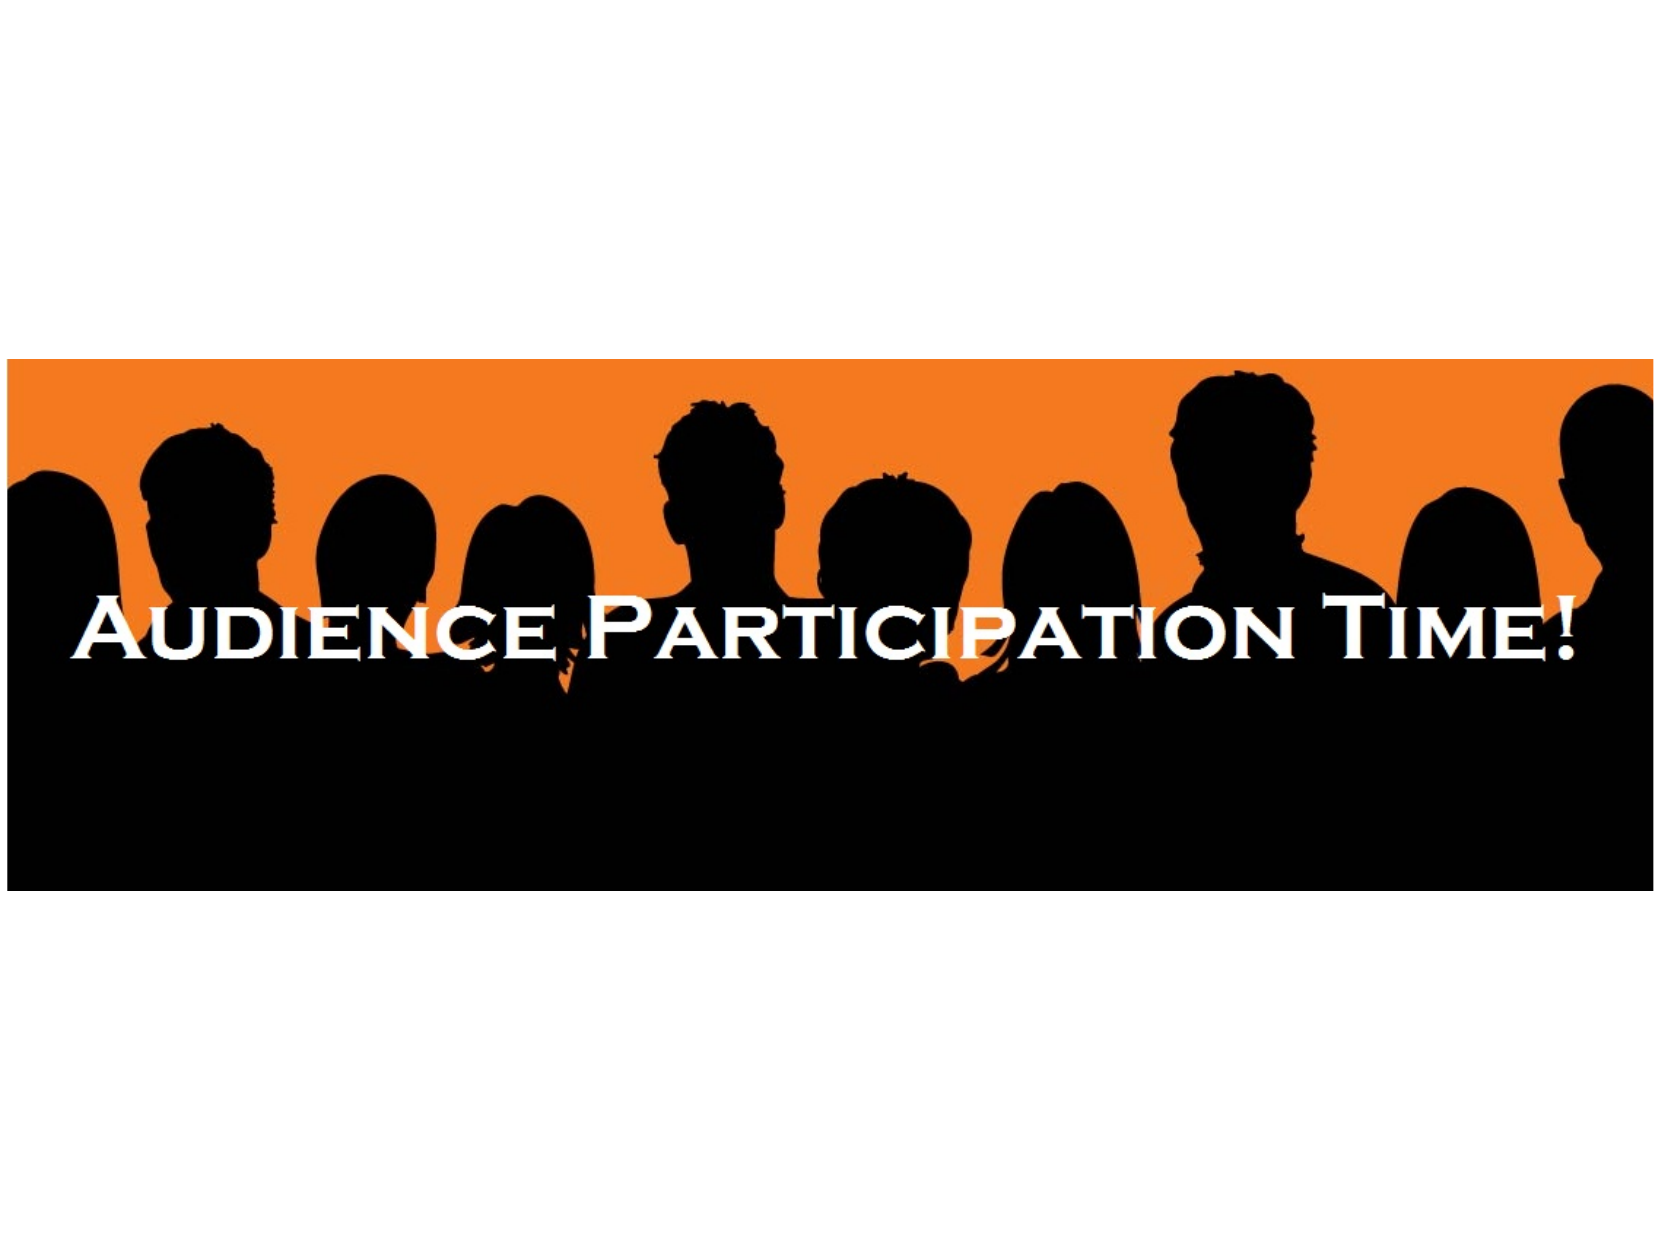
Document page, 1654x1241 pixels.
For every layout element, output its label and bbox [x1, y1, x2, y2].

picture [6, 359, 1654, 891]
